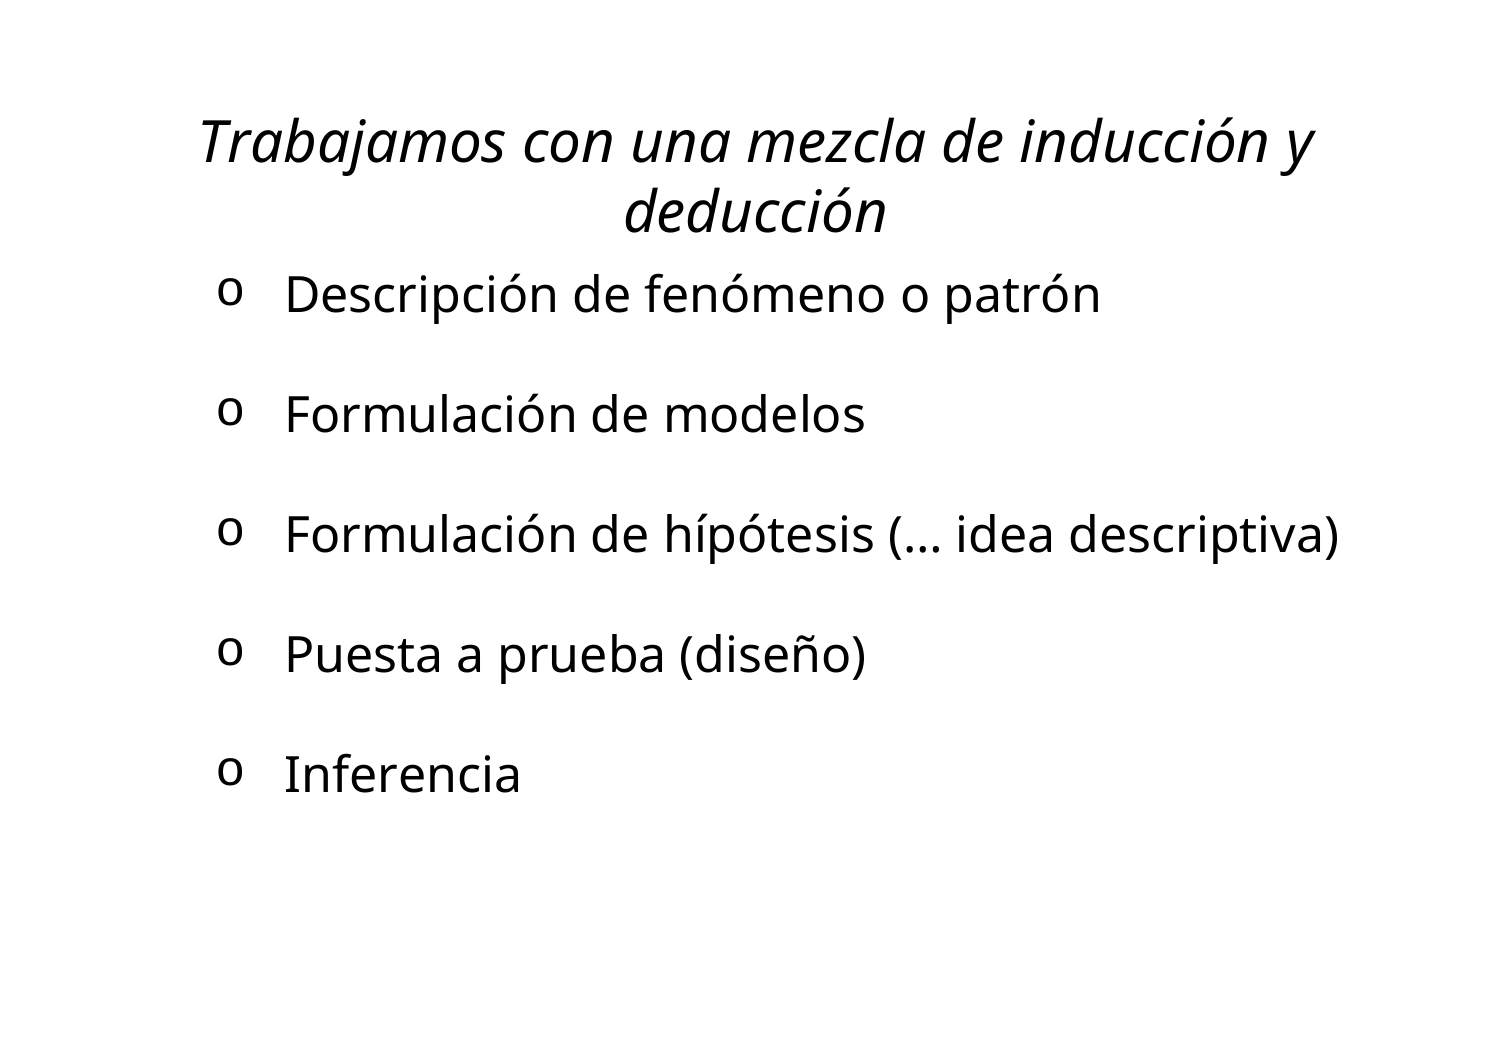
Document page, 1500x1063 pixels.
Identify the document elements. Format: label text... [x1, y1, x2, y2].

text_box Descripción de fenómeno o patrón Formulación de modelos Formulación de hípótesis (… idea descriptiva) Puesta a prueba (diseño) Inferencia [200, 254, 1355, 811]
text_box Trabajamos con una mezcla de inducción y deducción [58, 96, 1453, 252]
